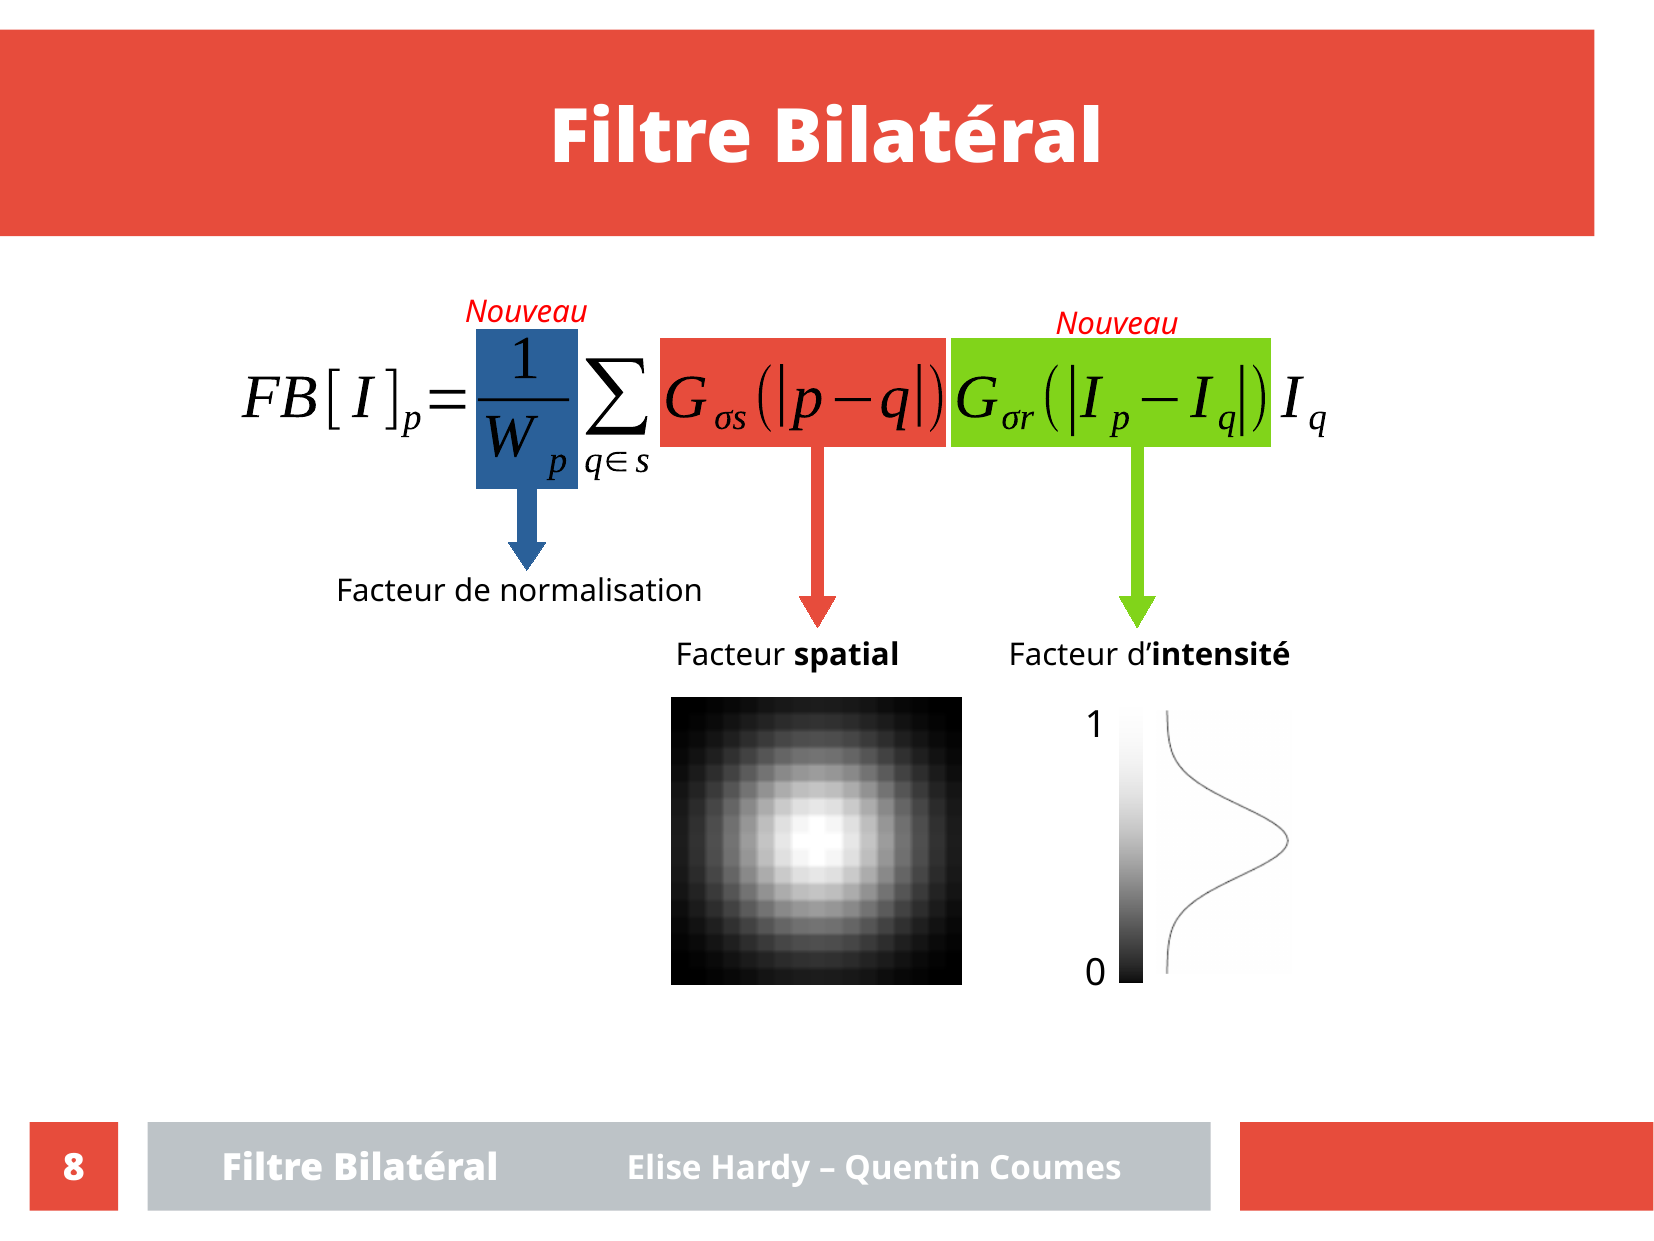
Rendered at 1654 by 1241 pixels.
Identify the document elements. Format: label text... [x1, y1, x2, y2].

text_box [385, 368, 397, 430]
text_box Facteur spatial [660, 624, 993, 730]
text_box Facteur de normalisation [316, 560, 723, 689]
text_box [328, 368, 340, 430]
text_box [280, 376, 317, 418]
title Filtre Bilatéral [59, 59, 1595, 207]
text_box [476, 333, 578, 560]
text_box [351, 376, 376, 418]
text_box [635, 454, 649, 473]
text_box [606, 451, 627, 472]
text_box 1 [1070, 690, 1116, 751]
text_box [660, 338, 946, 624]
text_box [241, 376, 281, 418]
text_box Nouveau [1040, 293, 1326, 345]
picture [671, 697, 962, 985]
picture [1156, 710, 1292, 974]
text_box Facteur d’intensité [993, 624, 1439, 730]
text_box [585, 454, 602, 481]
picture [1111, 699, 1149, 1000]
text_box [1309, 411, 1326, 438]
text_box [951, 338, 1271, 624]
text_box [429, 404, 466, 409]
text_box 0 [1070, 938, 1116, 999]
text_box [585, 358, 648, 435]
text_box [1280, 376, 1304, 418]
text_box [429, 389, 466, 394]
text_box [401, 411, 421, 438]
text_box Nouveau [450, 281, 736, 333]
